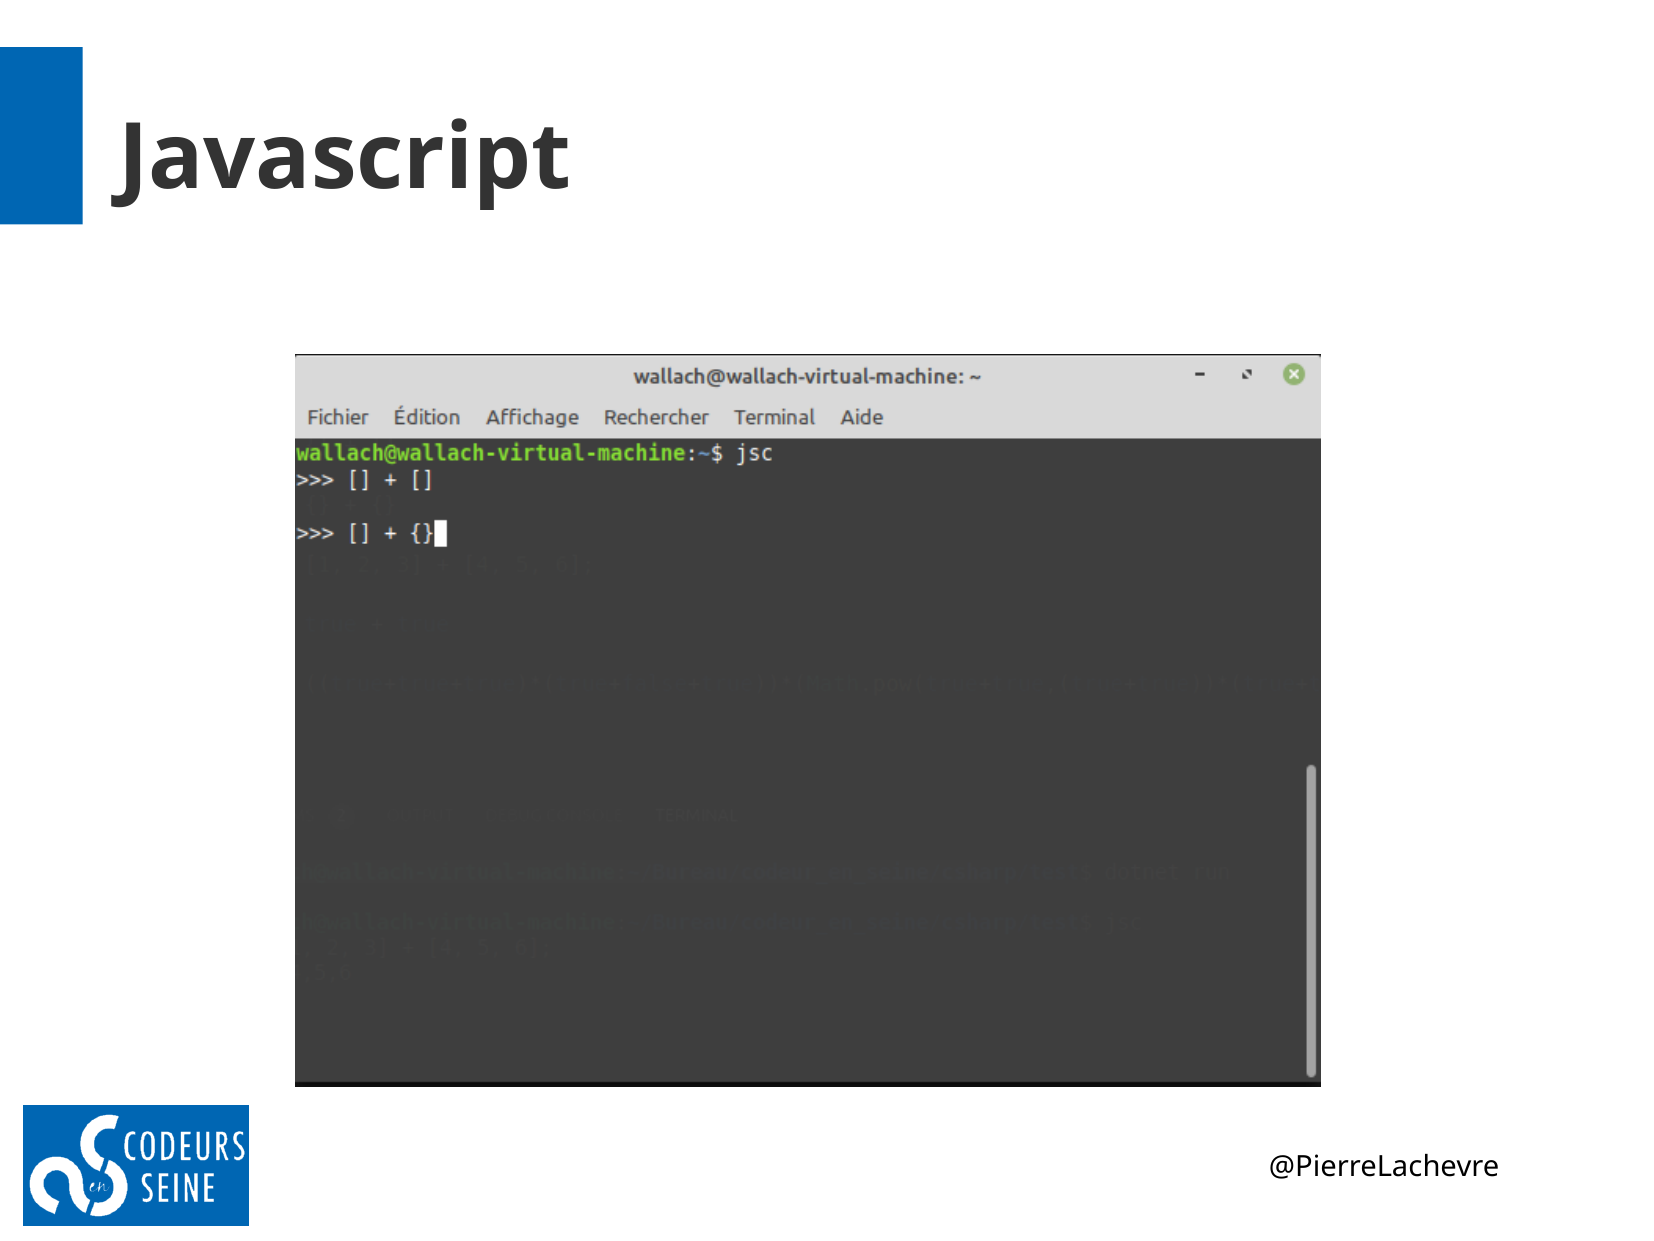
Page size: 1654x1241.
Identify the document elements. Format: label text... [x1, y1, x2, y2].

title Javascript [118, 49, 1571, 257]
picture [295, 354, 1321, 1087]
picture [23, 1105, 249, 1226]
